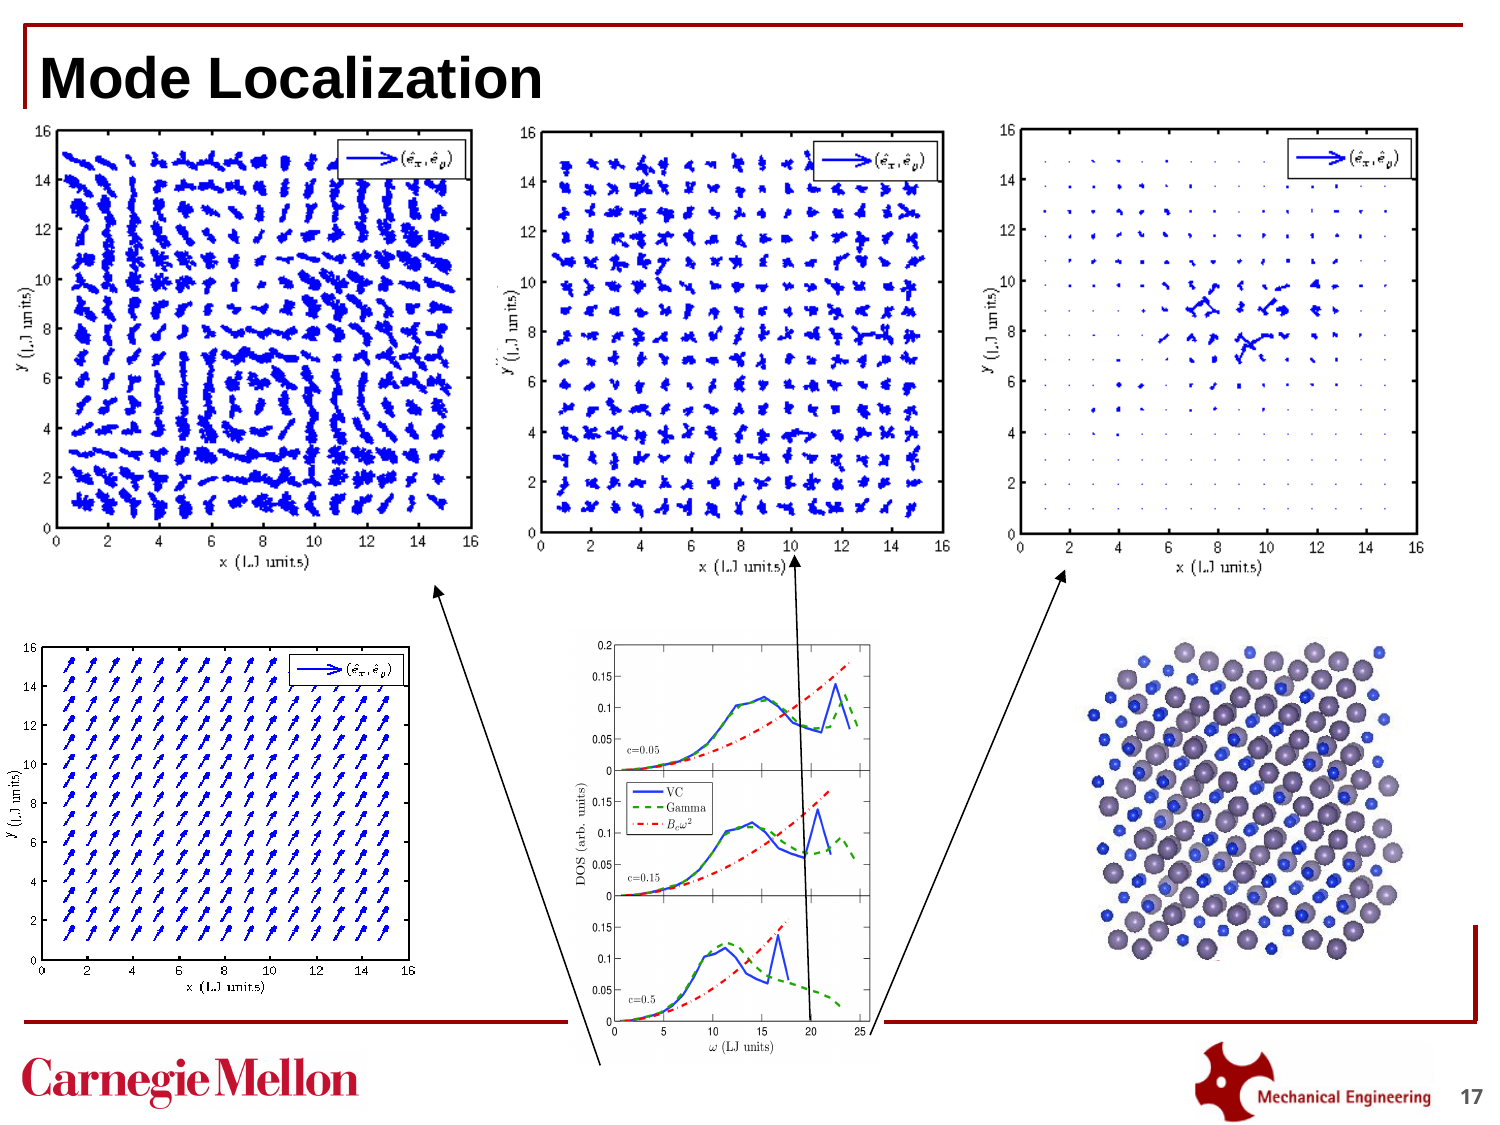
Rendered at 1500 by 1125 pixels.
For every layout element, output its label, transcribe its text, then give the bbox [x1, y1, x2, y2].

picture [16, 1050, 366, 1110]
picture [1073, 633, 1410, 961]
picture [2, 629, 436, 1005]
picture [1192, 1034, 1438, 1125]
title Mode Localization [24, 24, 1463, 126]
picture [568, 629, 885, 1068]
picture [11, 101, 1453, 593]
